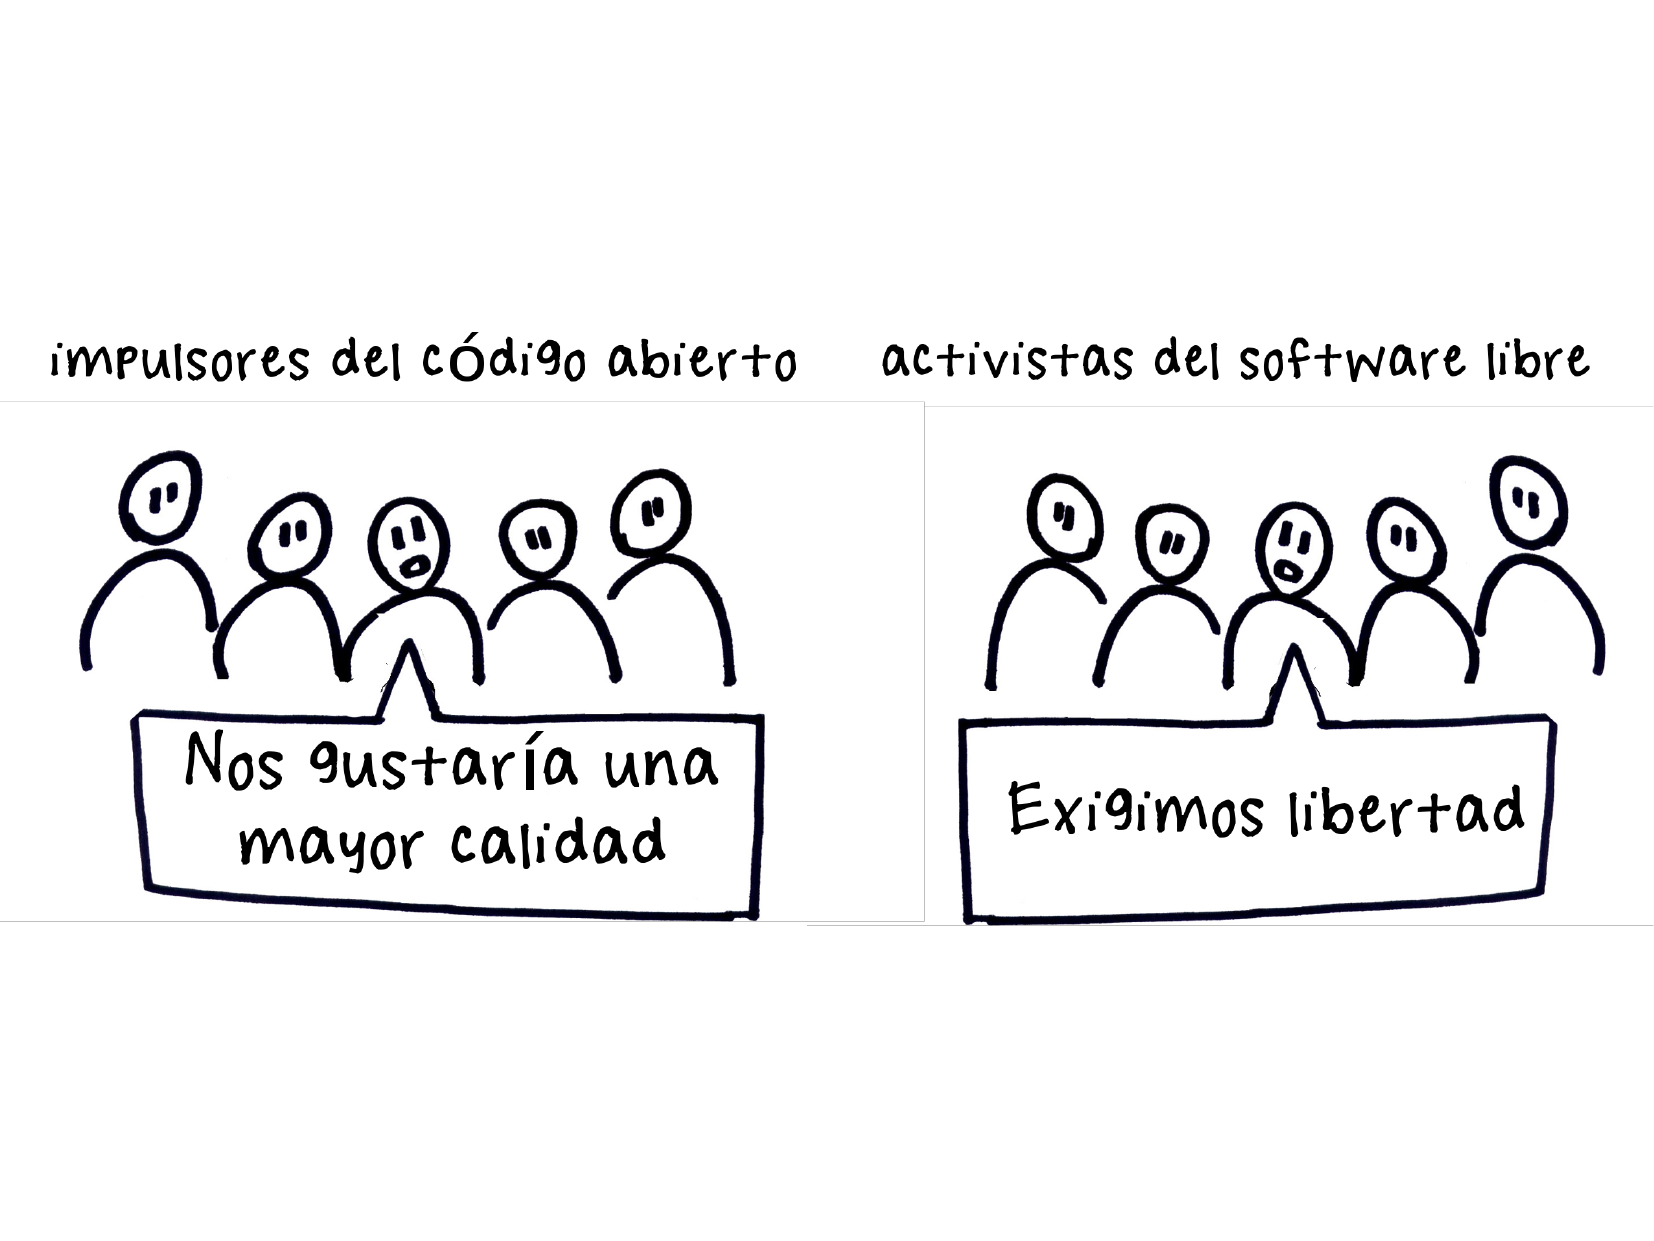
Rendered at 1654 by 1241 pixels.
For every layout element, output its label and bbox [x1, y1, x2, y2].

picture [0, 302, 1654, 927]
